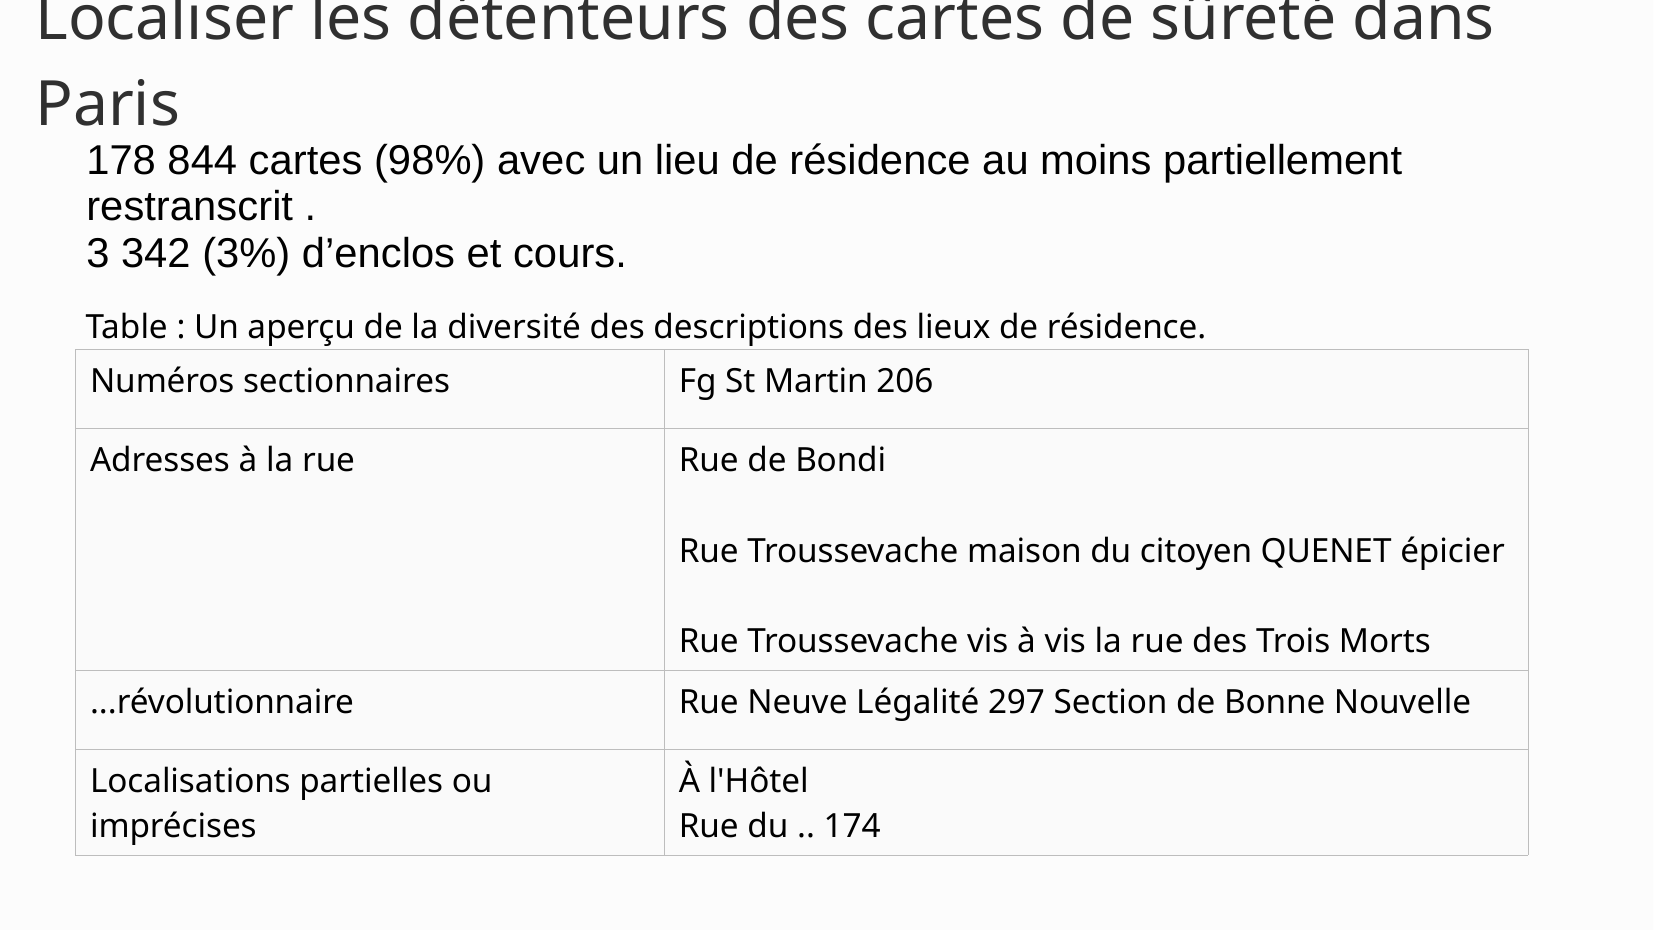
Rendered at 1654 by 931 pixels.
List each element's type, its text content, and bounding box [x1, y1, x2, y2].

table_cell Localisations partielles ou imprécises [76, 750, 664, 855]
title Localiser les détenteurs des cartes de sûreté dans Paris [35, 10, 1619, 107]
table_header Fg St Martin 206 [665, 350, 1528, 428]
table_header Numéros sectionnaires [76, 350, 664, 428]
text_box 178 844 cartes (98%) avec un lieu de résidence au moins partiellement restranscrit . 3 342 (3%) d’enclos et cours. [71, 129, 1607, 284]
table_cell À l'Hôtel Rue du .. 174 [665, 750, 1528, 855]
text_box Table : Un aperçu de la diversité des descriptions des lieux de résidence. [70, 295, 1606, 350]
table_cell Rue Neuve Légalité 297 Section de Bonne Nouvelle [665, 671, 1528, 749]
table_cell ...révolutionnaire [76, 671, 664, 749]
table_cell Adresses à la rue [76, 429, 664, 670]
table_cell Rue de Bondi Rue Troussevache maison du citoyen QUENET épicier Rue Troussevache vis à vis la rue des Trois Morts [665, 429, 1528, 670]
